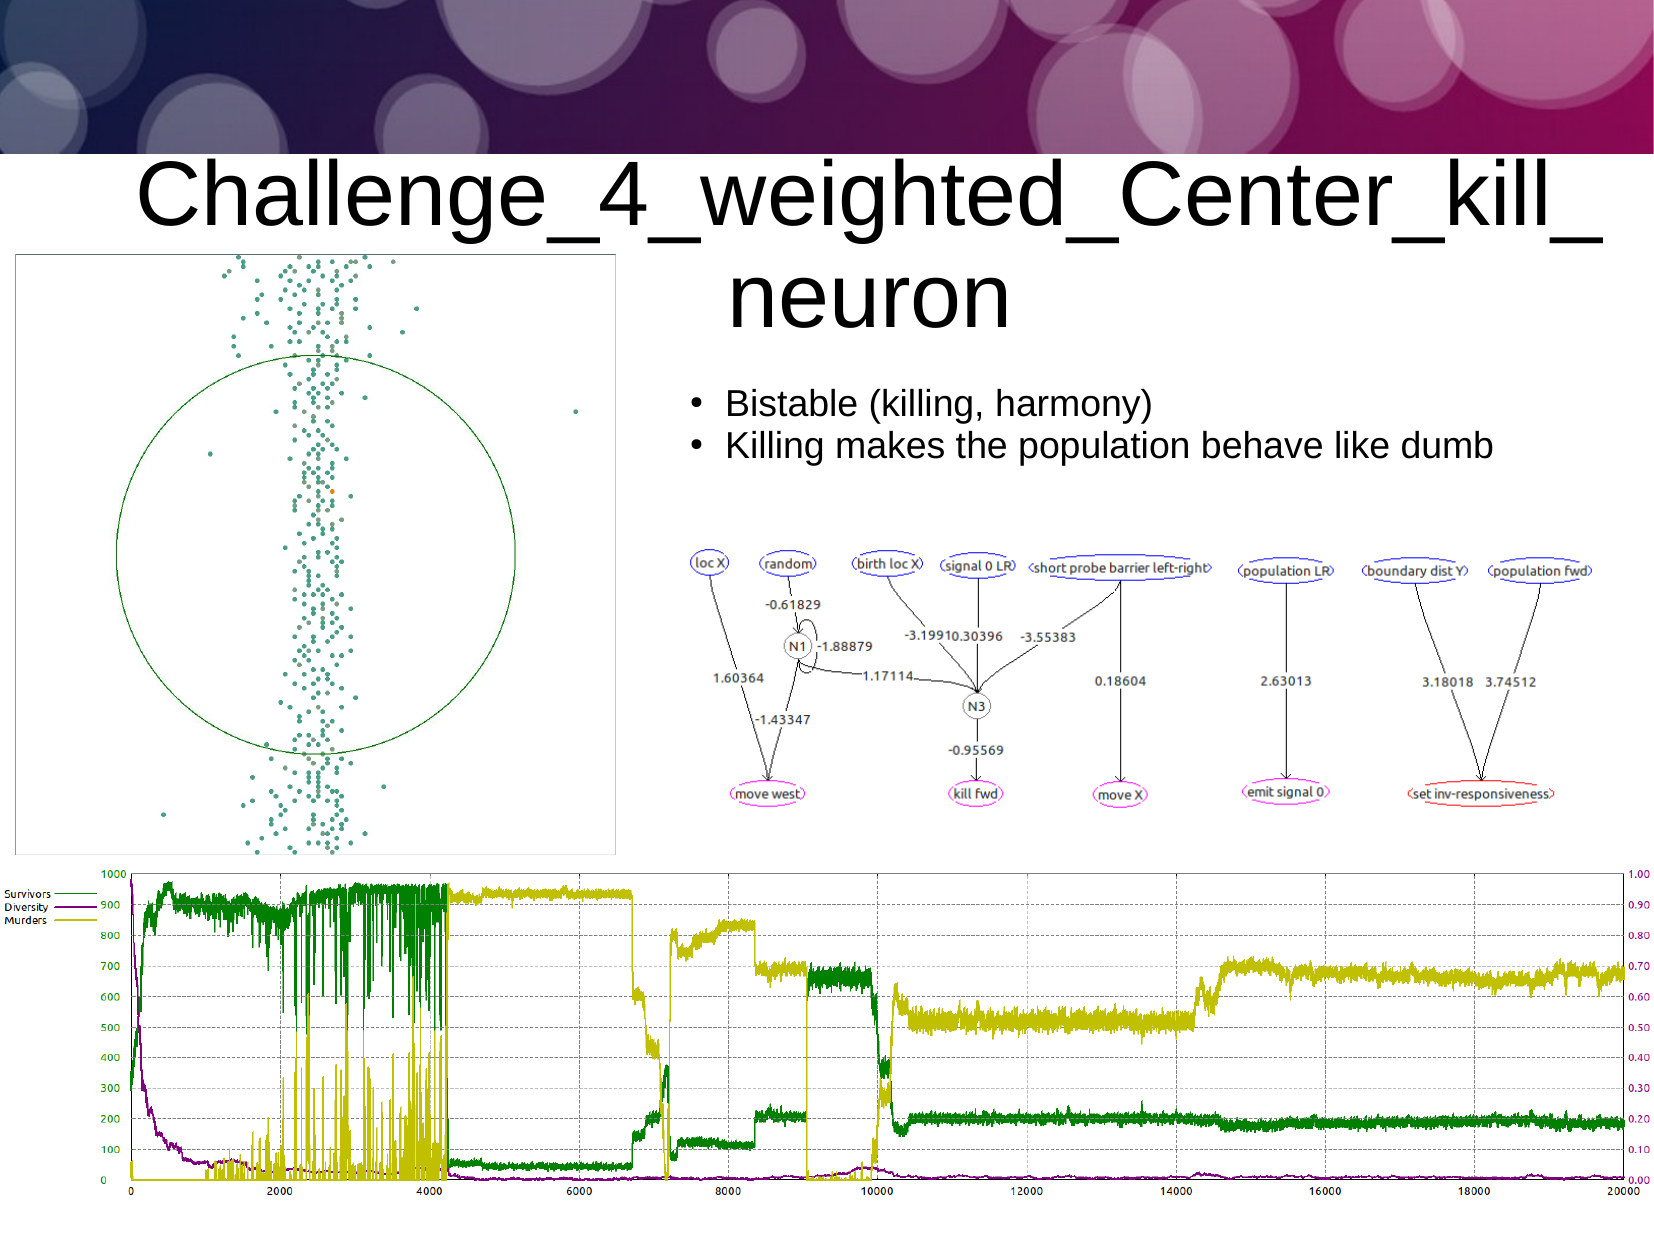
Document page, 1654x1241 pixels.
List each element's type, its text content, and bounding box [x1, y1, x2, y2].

picture [0, 0, 1654, 154]
title Challenge_4_weighted_Center_kill_neuron [49, 142, 1621, 348]
picture [676, 539, 1606, 825]
picture [0, 869, 1654, 1201]
text_box Bistable (killing, harmony) Killing makes the population behave like dumb [675, 375, 1621, 516]
picture [15, 254, 616, 856]
